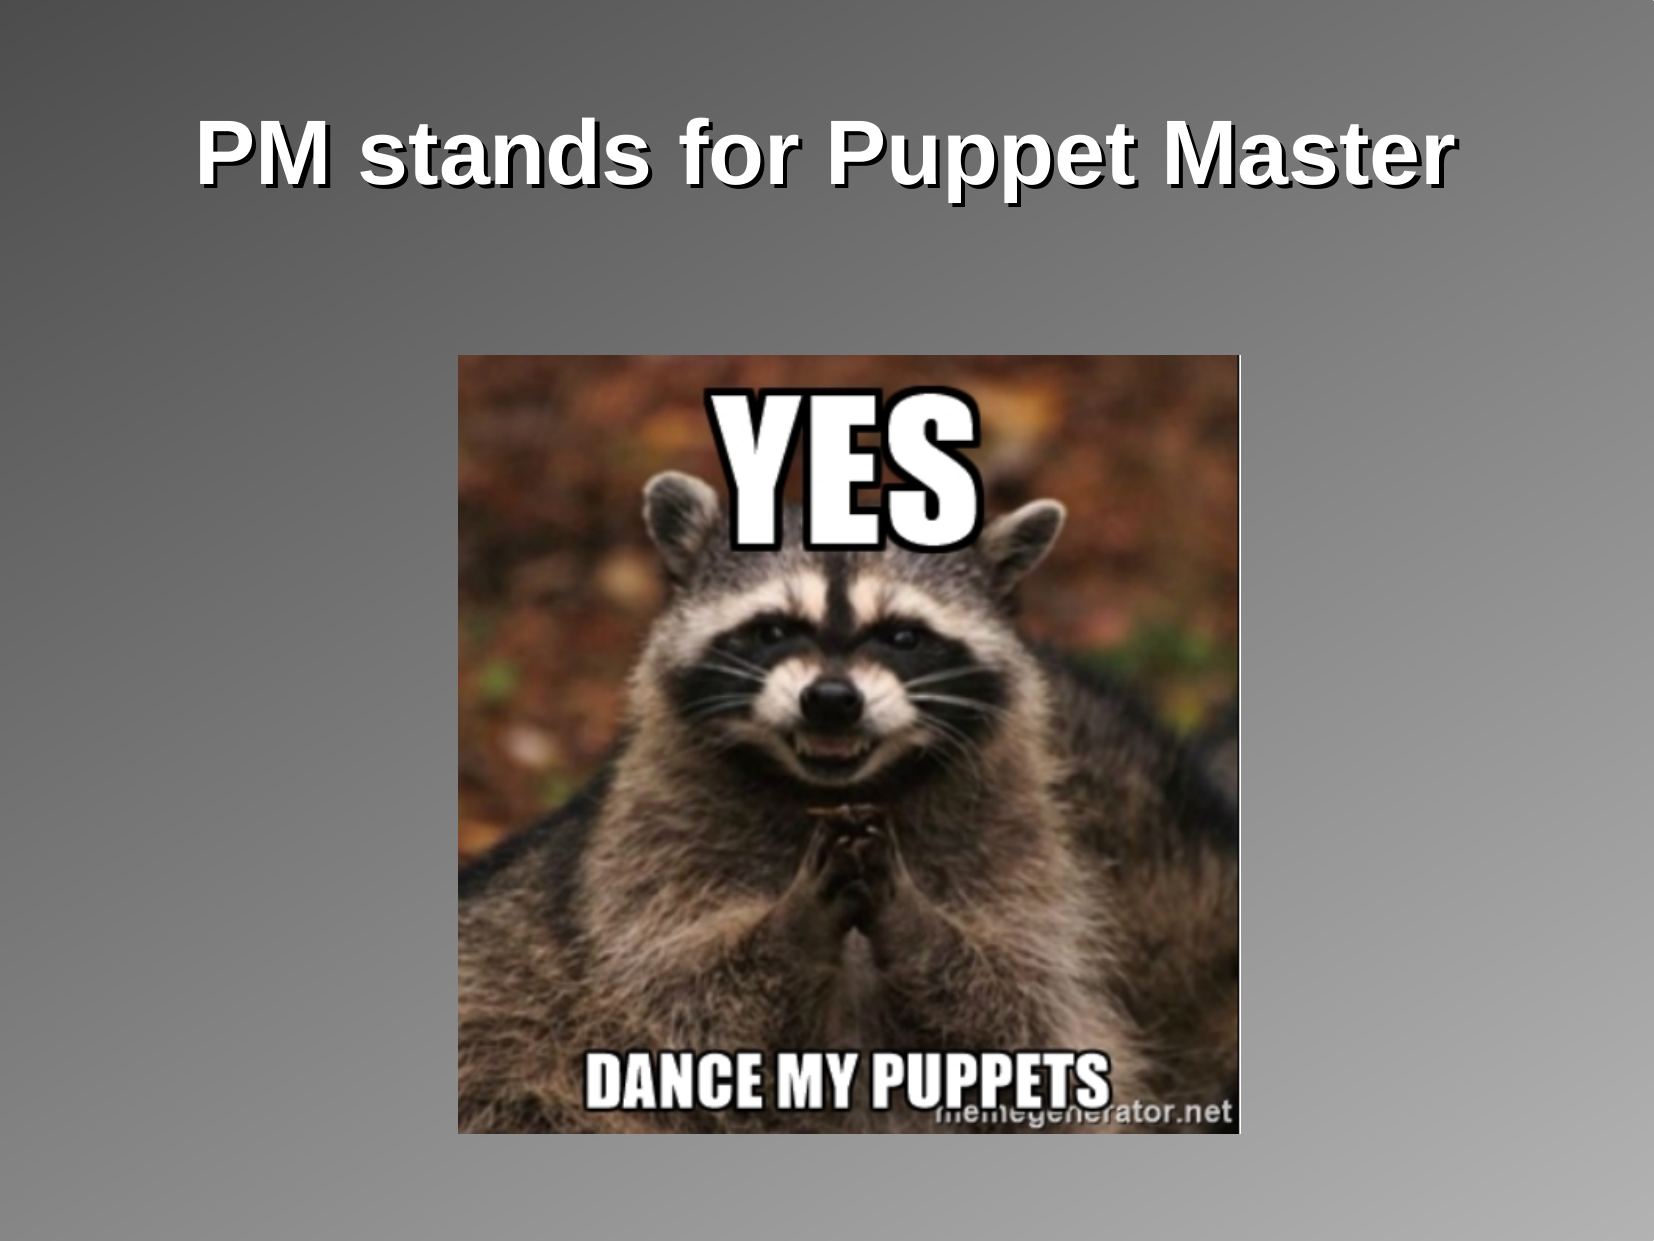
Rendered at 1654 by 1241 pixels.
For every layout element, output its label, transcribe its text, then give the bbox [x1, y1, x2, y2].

picture [458, 355, 1241, 1134]
title PM stands for Puppet Master [82, 49, 1571, 257]
